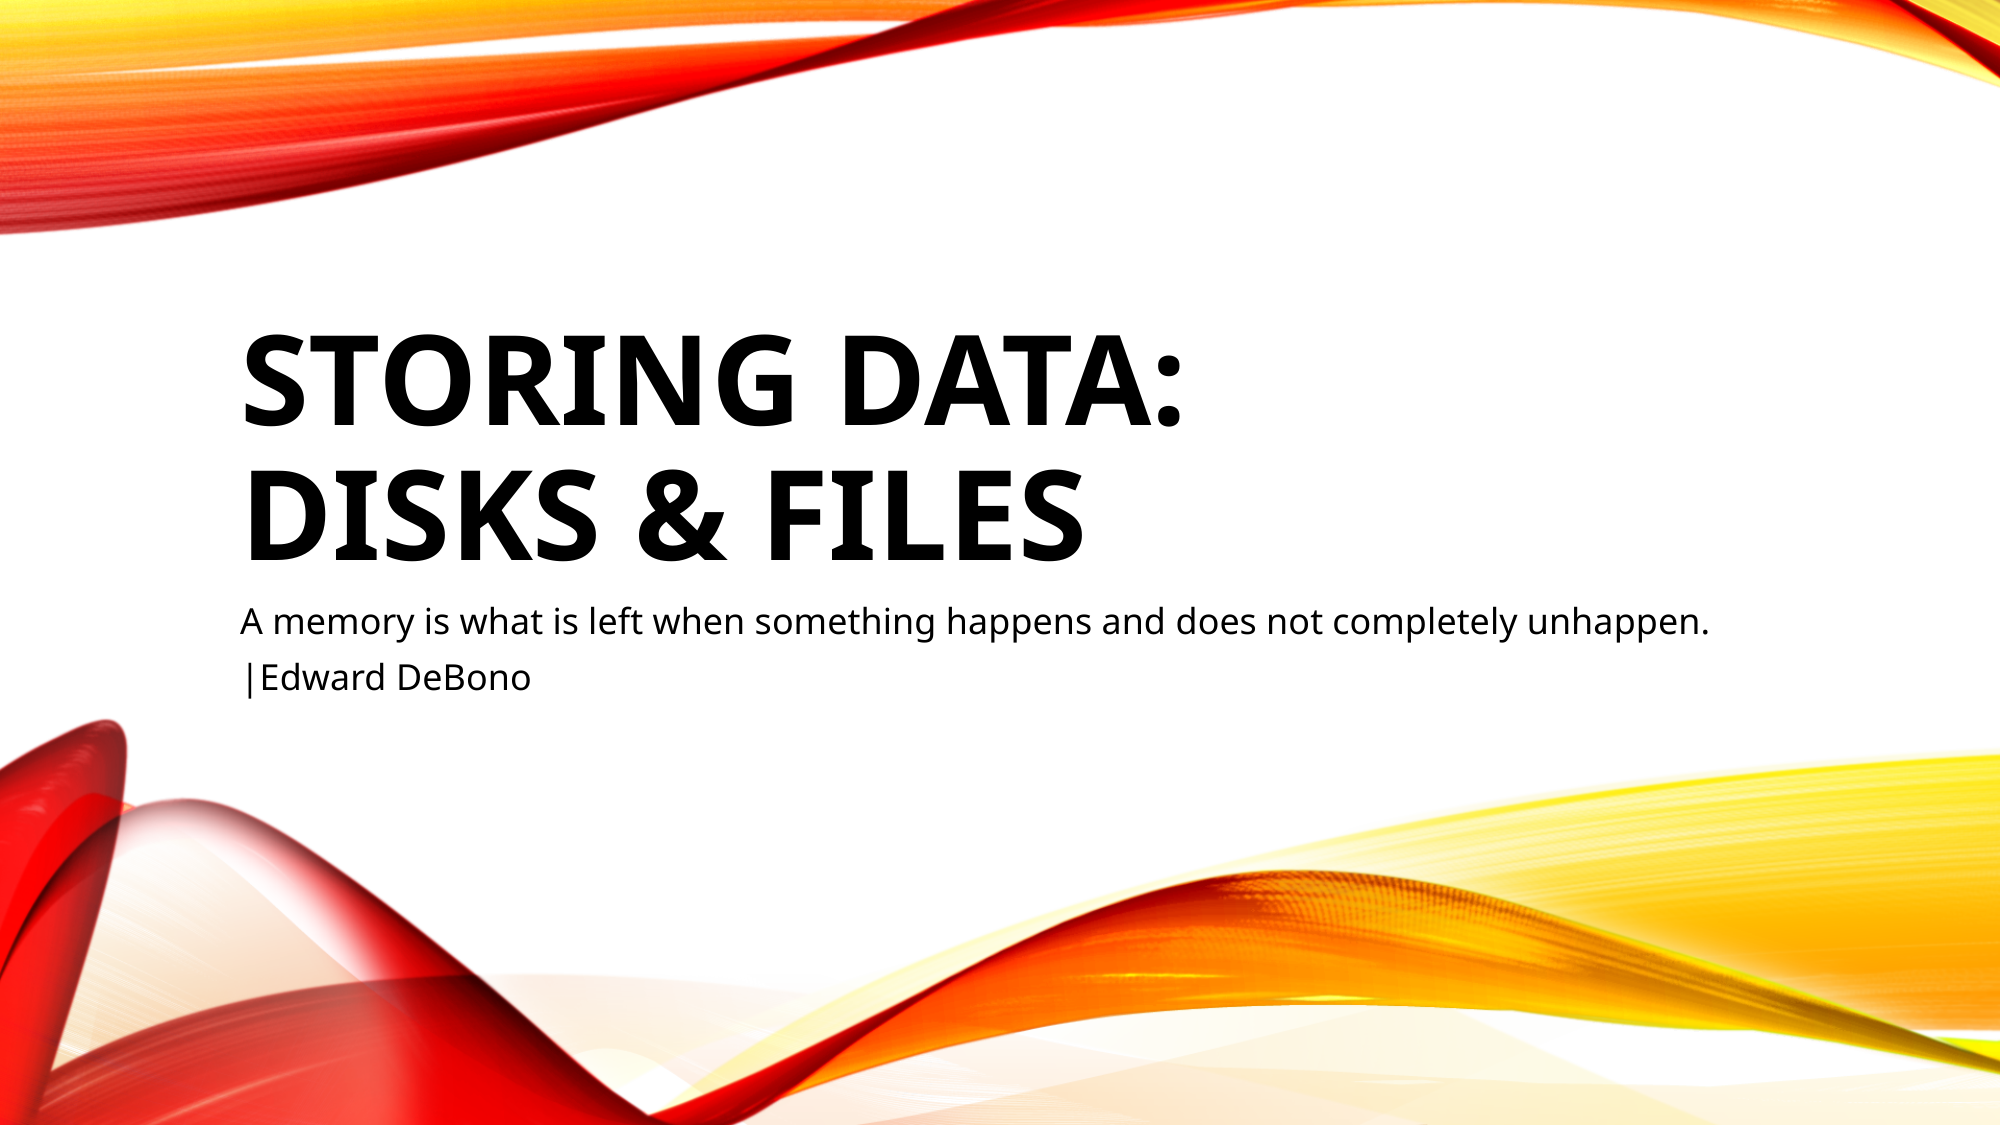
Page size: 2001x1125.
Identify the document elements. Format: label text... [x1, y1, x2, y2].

picture [0, 0, 2000, 237]
subtitle A memory is what is left when something happens and does not completely unhappen. |Edward DeBono [225, 595, 1775, 709]
title STORING DATA: DISKS & FILES [225, 295, 1775, 595]
picture [0, 717, 2000, 1125]
